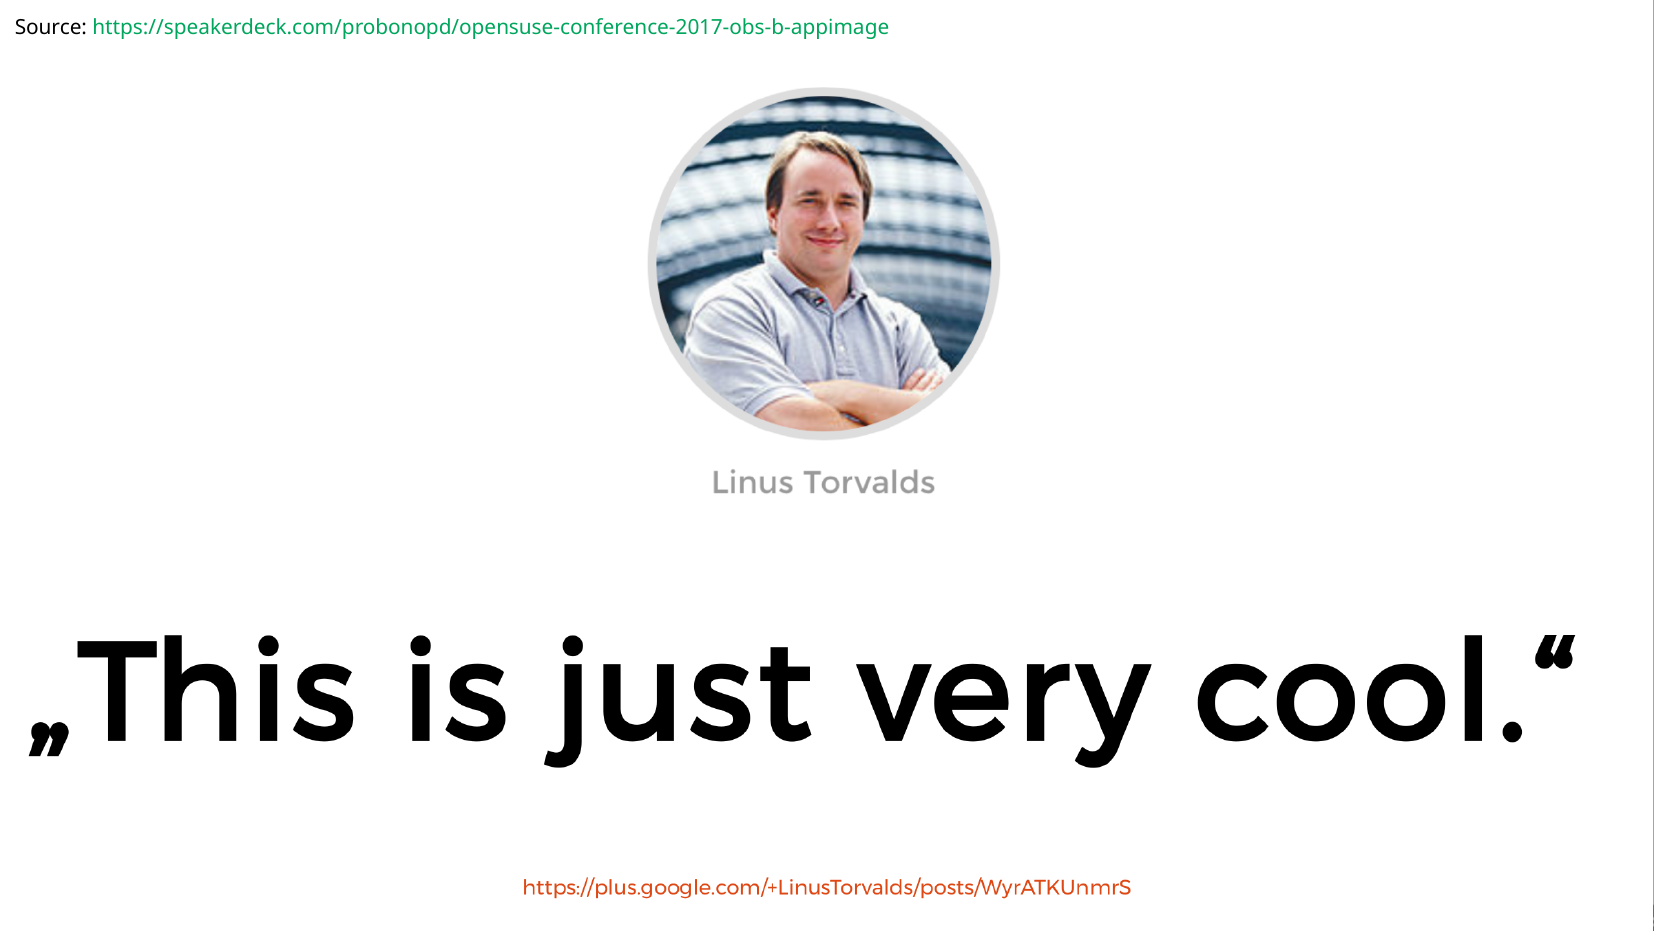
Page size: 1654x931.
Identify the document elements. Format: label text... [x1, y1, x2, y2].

text_box Source: https://speakerdeck.com/probonopd/opensuse-conference-2017-obs-b-appimage [0, 0, 1118, 53]
picture [0, 0, 1654, 931]
